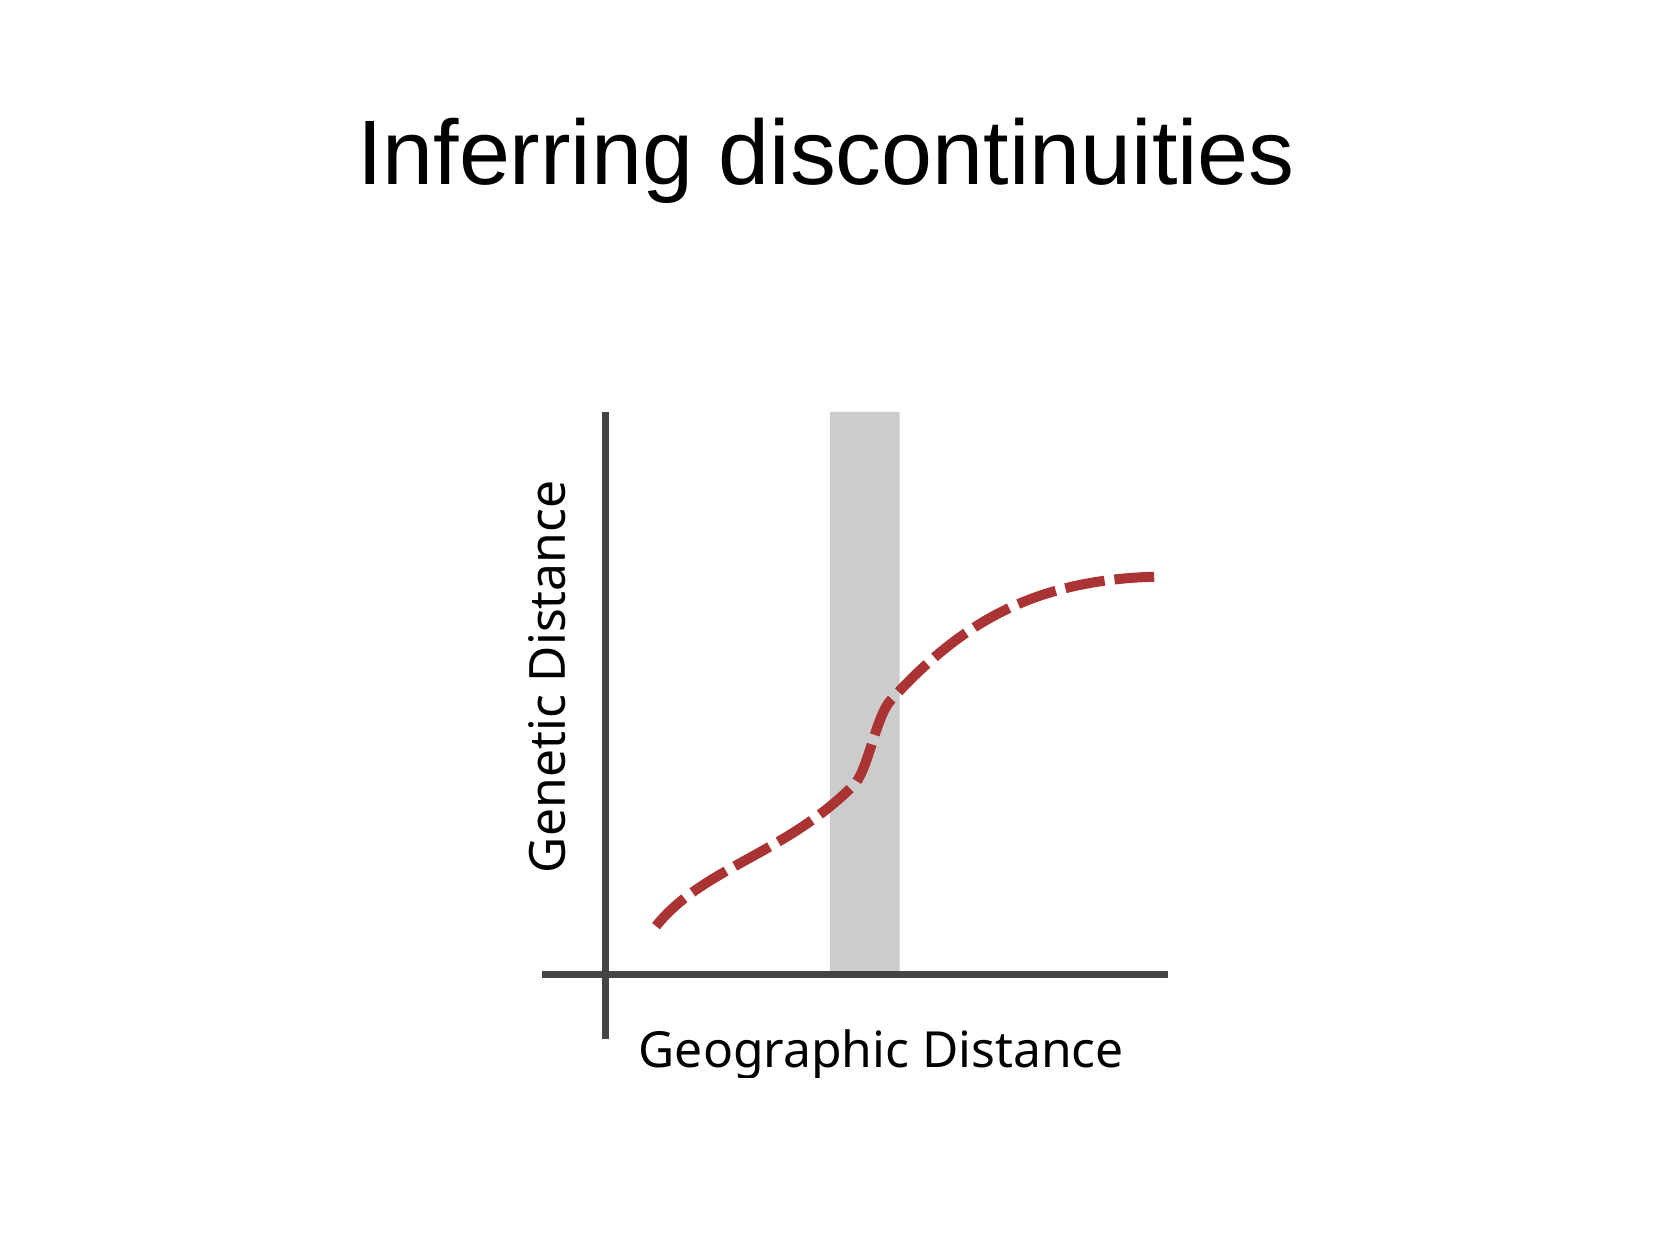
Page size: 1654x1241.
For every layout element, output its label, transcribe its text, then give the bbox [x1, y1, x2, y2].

picture [525, 369, 1169, 1135]
title Inferring discontinuities [82, 49, 1571, 257]
